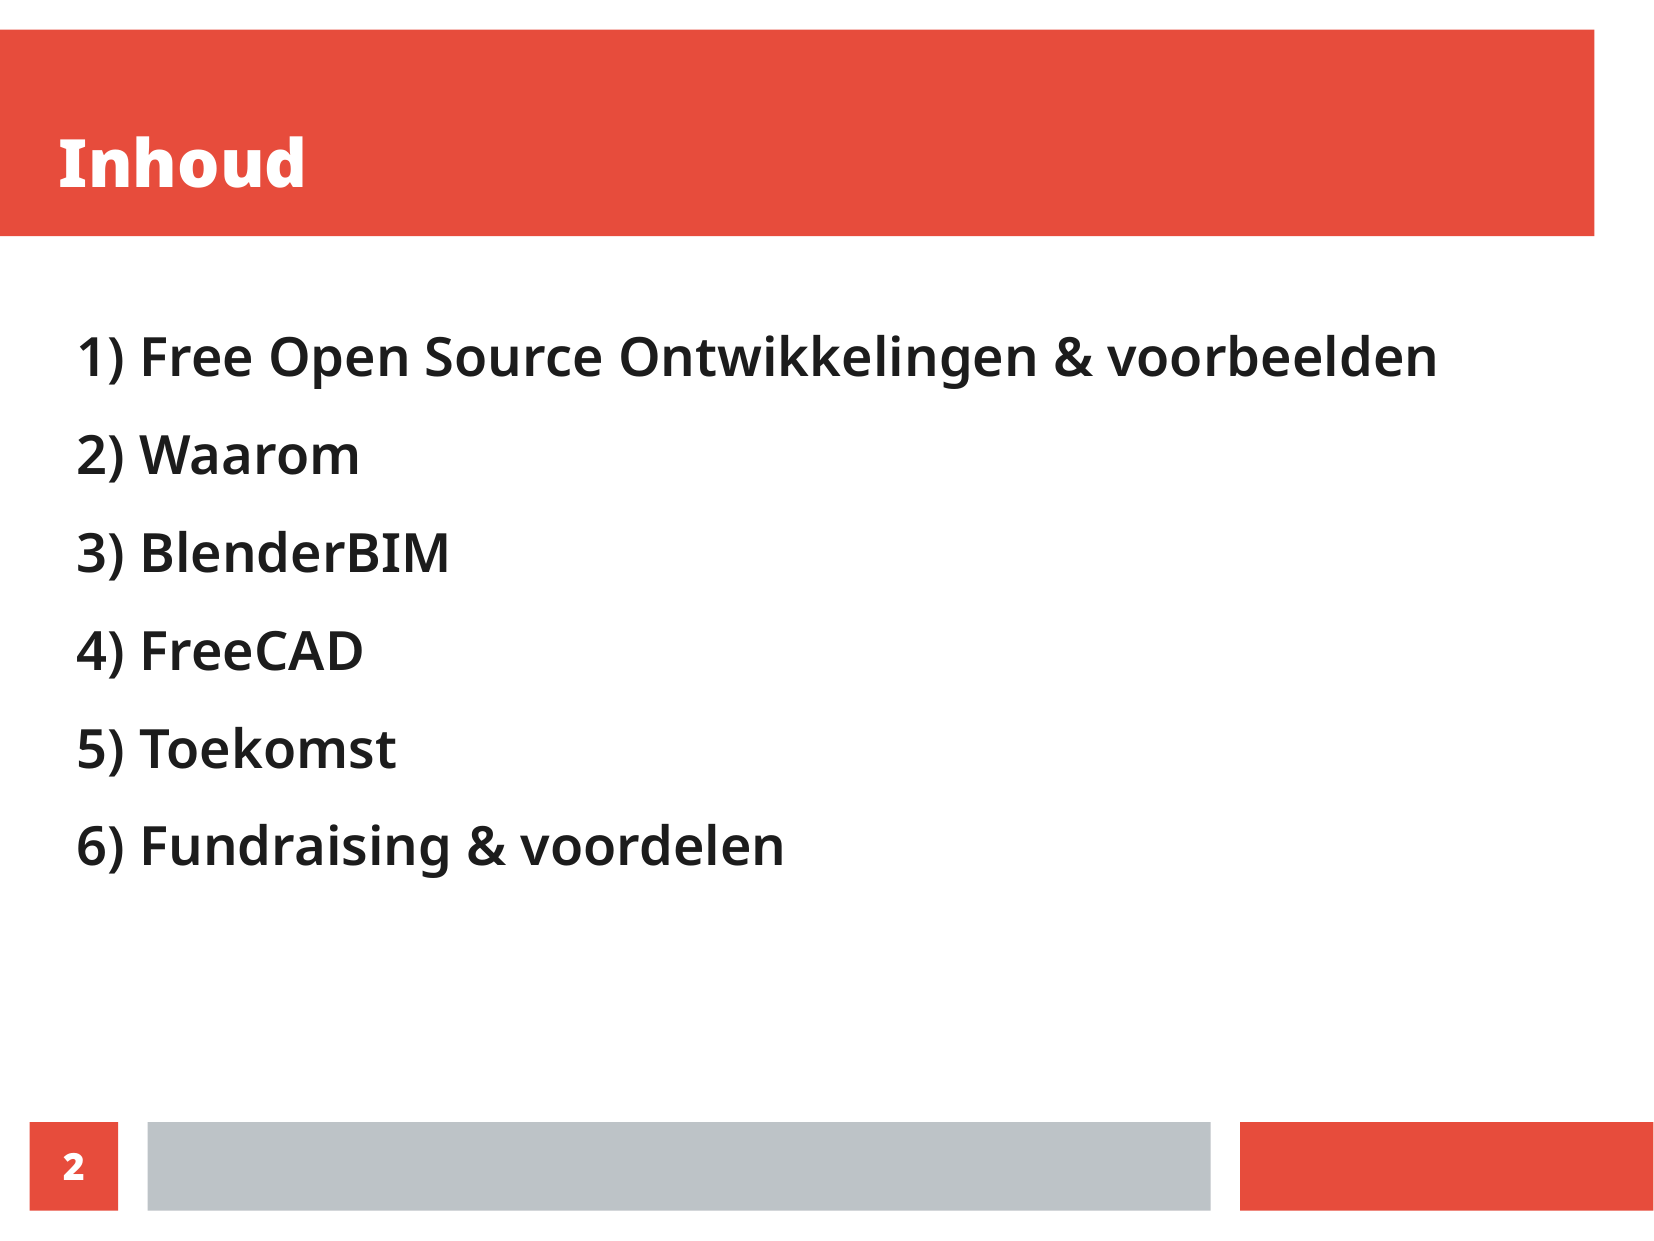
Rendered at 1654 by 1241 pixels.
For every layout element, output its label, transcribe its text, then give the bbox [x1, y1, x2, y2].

title Inhoud [59, 59, 1595, 207]
list 1) Free Open Source Ontwikkelingen & voorbeelden 2) Waarom 3) BlenderBIM 4) FreeCAD 5) Toekomst 6) Fundraising & voordelen [76, 318, 1583, 1087]
